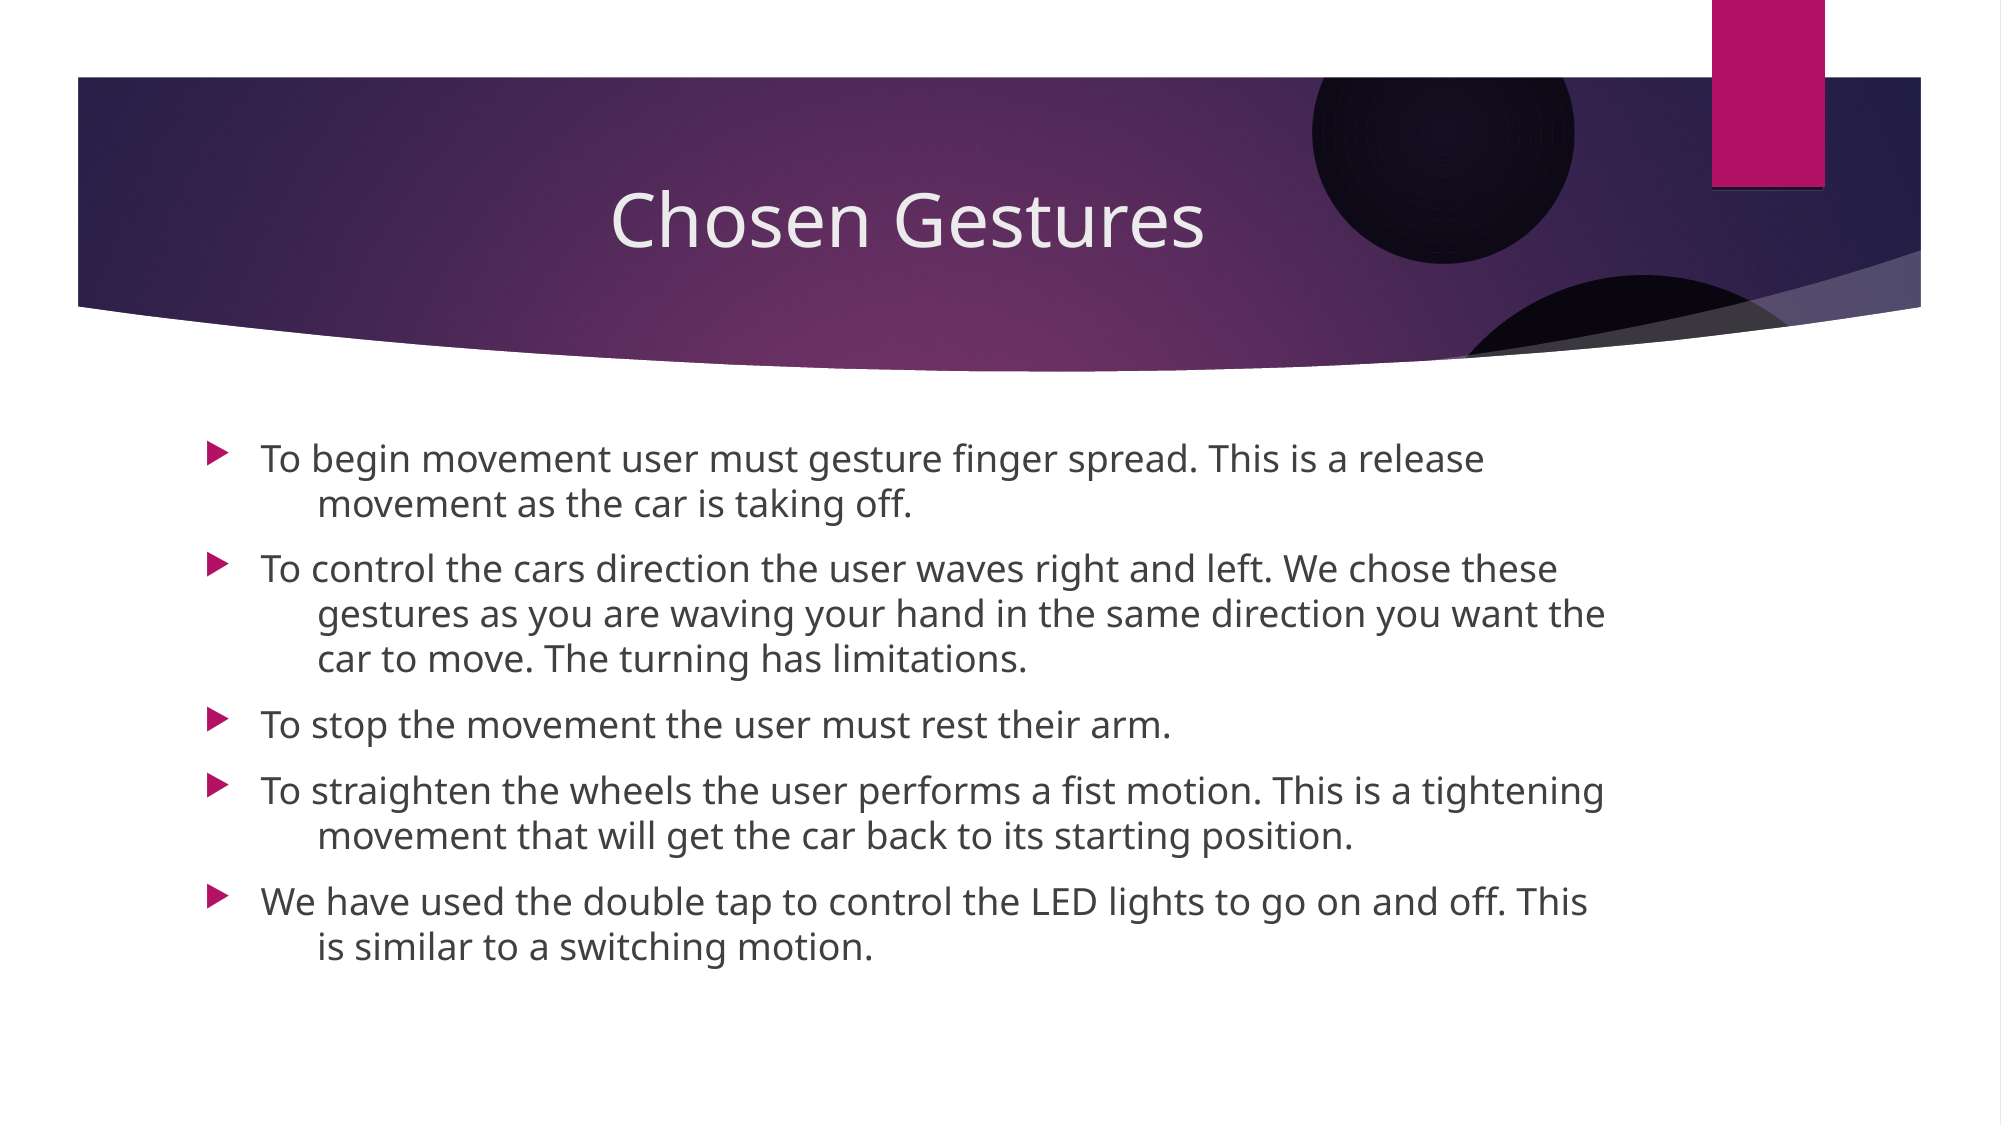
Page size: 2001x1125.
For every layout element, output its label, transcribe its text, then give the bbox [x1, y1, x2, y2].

list To begin movement user must gesture finger spread. This is a release movement as the car is taking off. To control the cars direction the user waves right and left. We chose these gestures as you are waving your hand in the same direction you want the car to move. The turning has limitations. To stop the movement the user must rest their arm. To straighten the wheels the user performs a fist motion. This is a tightening movement that will get the car back to its starting position. We have used the double tap to control the LED lights to go on and off. This is similar to a switching motion. [189, 427, 1638, 988]
title Chosen Gestures [189, 159, 1627, 276]
